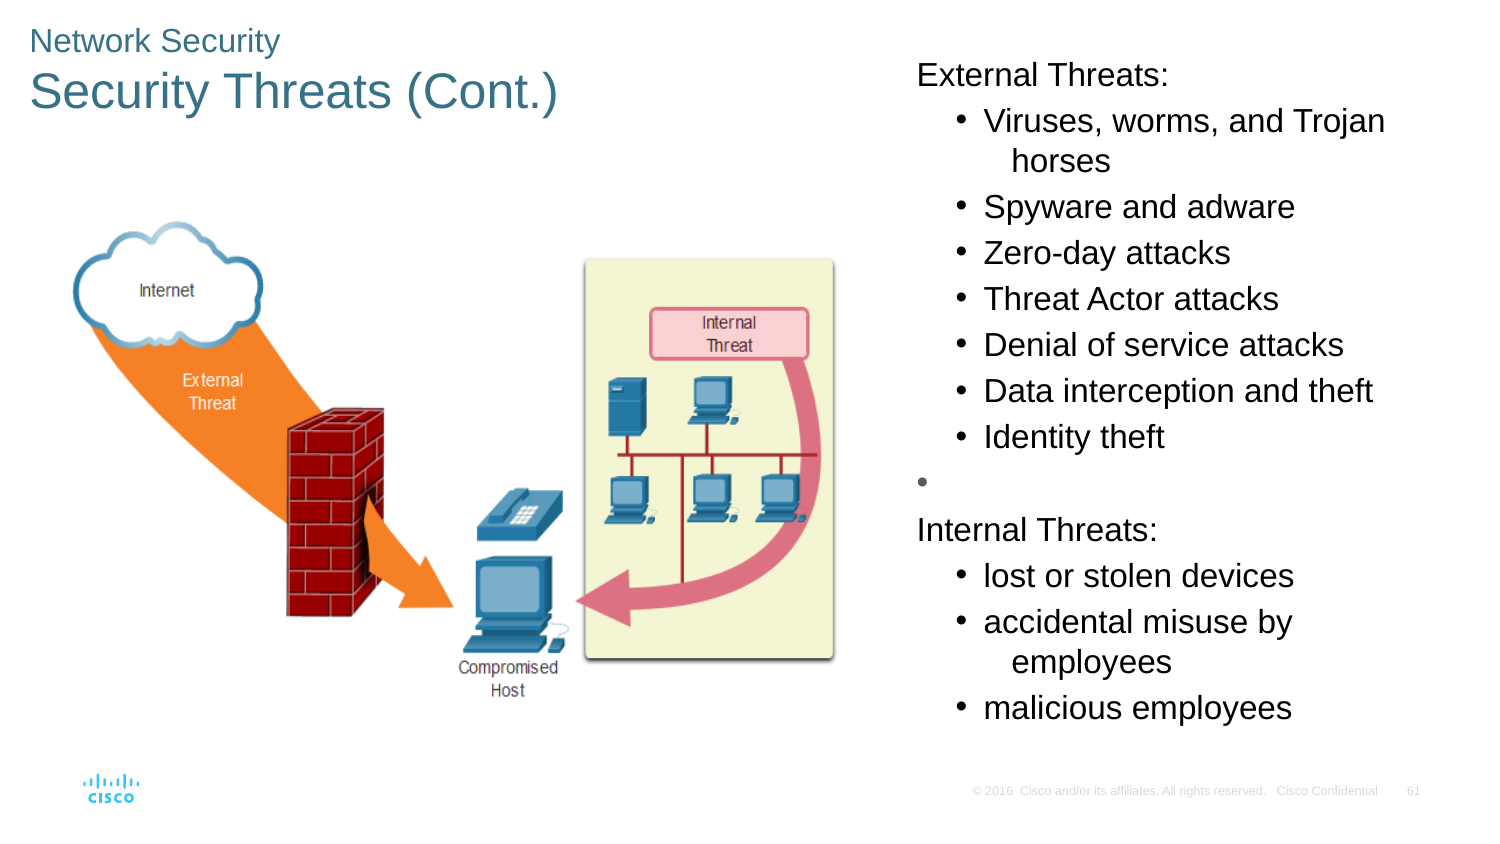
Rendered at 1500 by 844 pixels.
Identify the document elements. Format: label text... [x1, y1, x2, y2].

list External Threats: Viruses, worms, and Trojan horses Spyware and adware Zero-day attacks Threat Actor attacks Denial of service attacks Data interception and theft Identity theft Internal Threats: lost or stolen devices accidental misuse by employees malicious employees [854, 45, 1458, 759]
title Network Security Security Threats (Cont.) [14, 6, 855, 132]
picture [56, 216, 855, 707]
